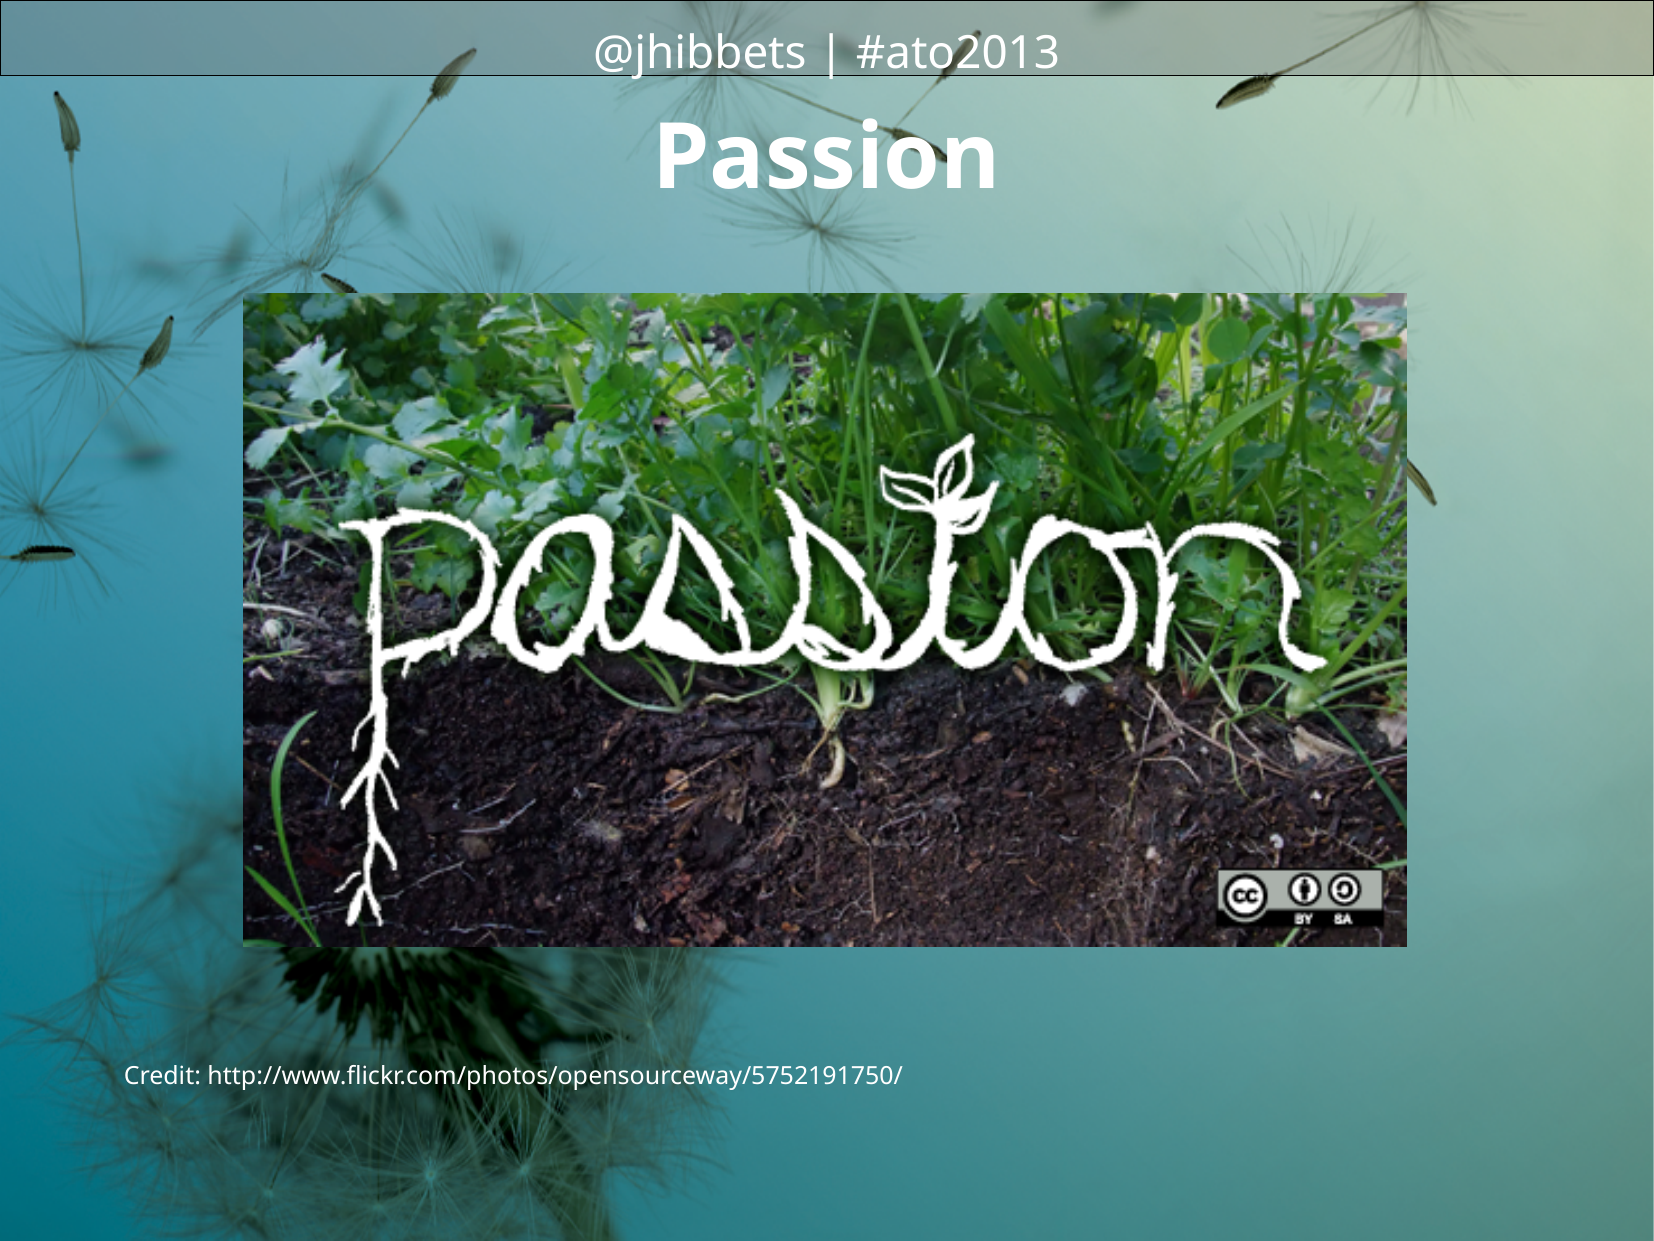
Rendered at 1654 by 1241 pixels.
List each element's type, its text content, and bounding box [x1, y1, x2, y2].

picture [0, 76, 1654, 1241]
text_box Credit: http://www.flickr.com/photos/opensourceway/5752191750/ [109, 1050, 917, 1094]
title Passion [82, 49, 1571, 257]
